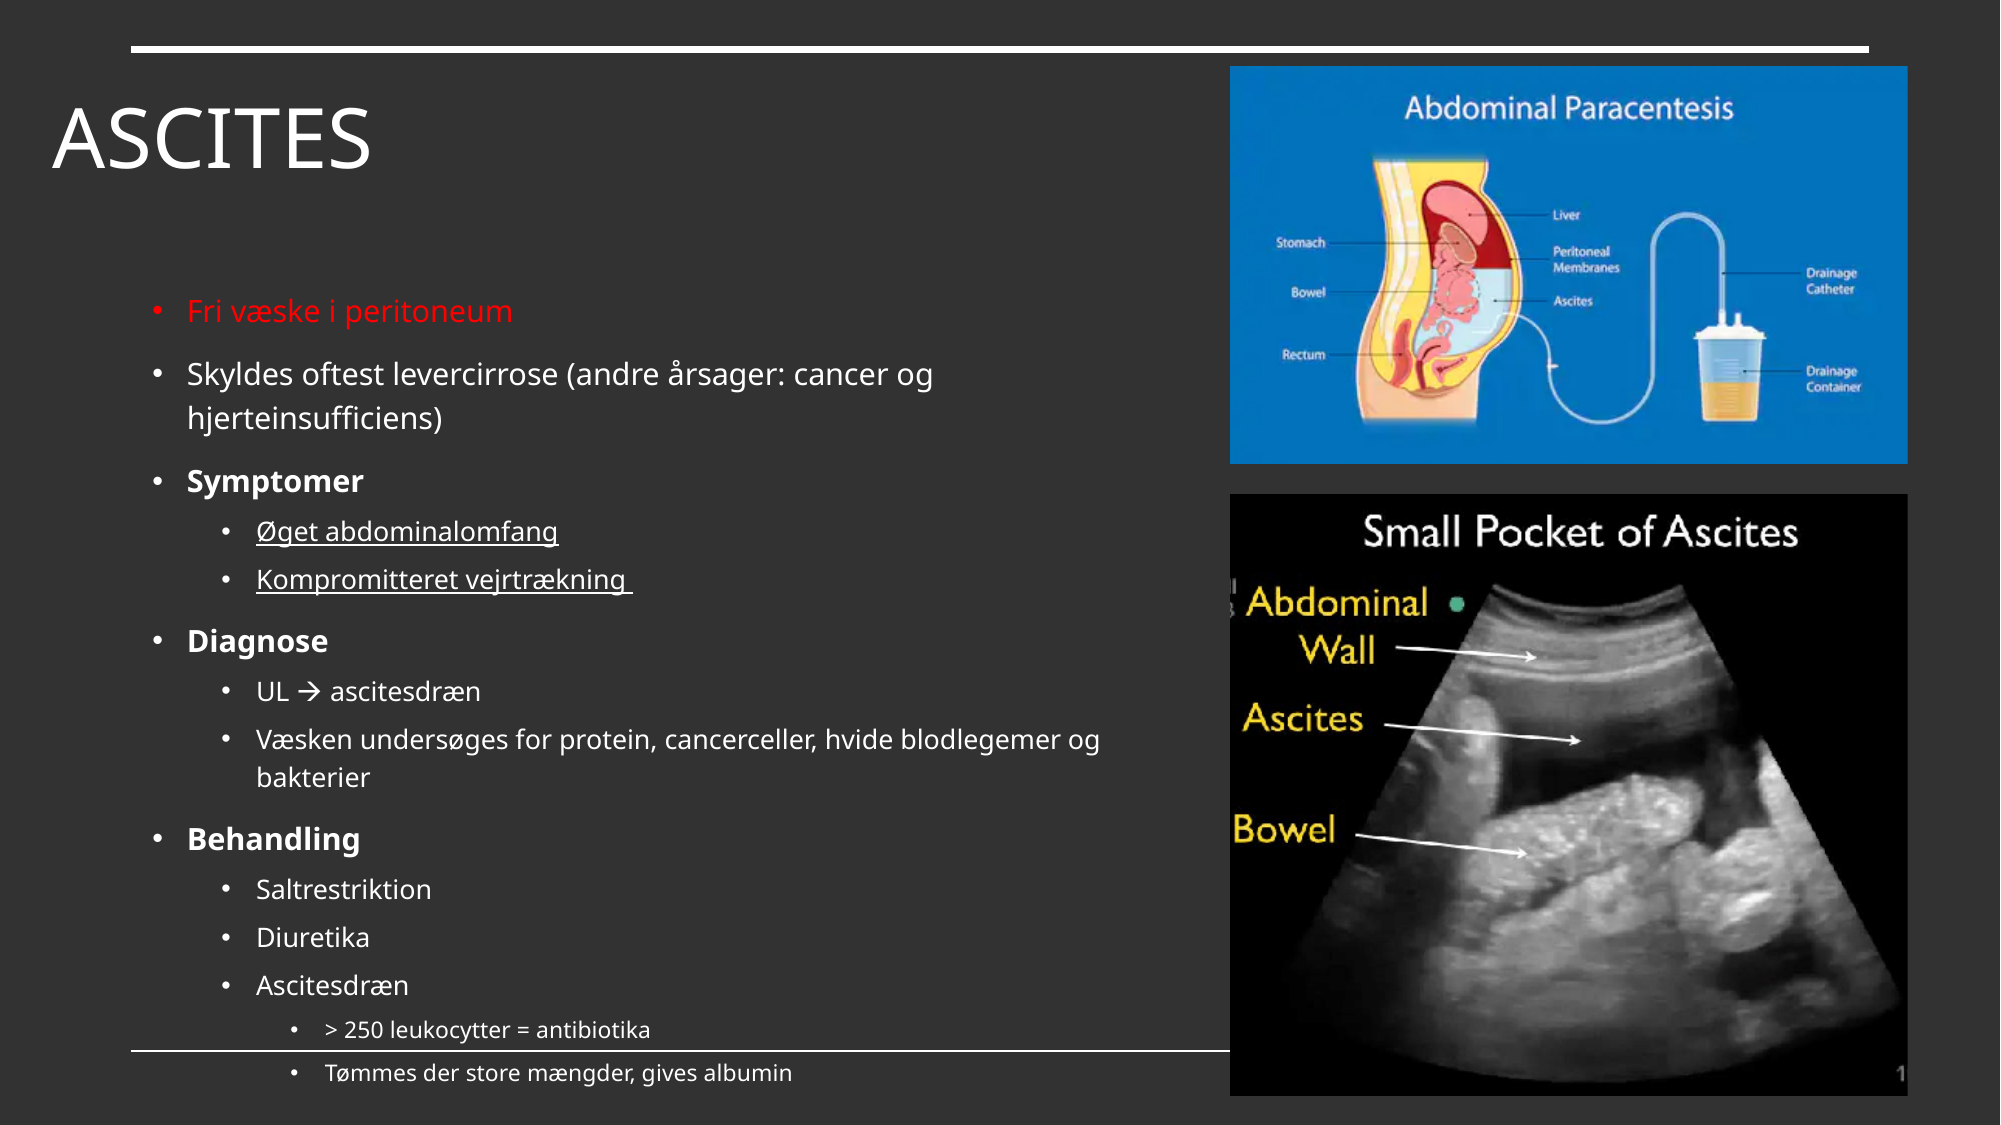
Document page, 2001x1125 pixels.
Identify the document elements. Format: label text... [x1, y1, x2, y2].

picture [1230, 494, 1908, 1097]
picture [1230, 66, 1908, 464]
title Ascites [37, 77, 1230, 292]
list Fri væske i peritoneum Skyldes oftest levercirrose (andre årsager: cancer og hjerteinsufficiens) Symptomer Øget abdominalomfang Kompromitteret vejrtrækning Diagnose UL  ascitesdræn Væsken undersøges for protein, cancerceller, hvide blodlegemer og bakterier Behandling Saltrestriktion Diuretika Ascitesdræn > 250 leukocytter = antibiotika Tømmes der store mængder, gives albumin [137, 277, 1197, 1097]
